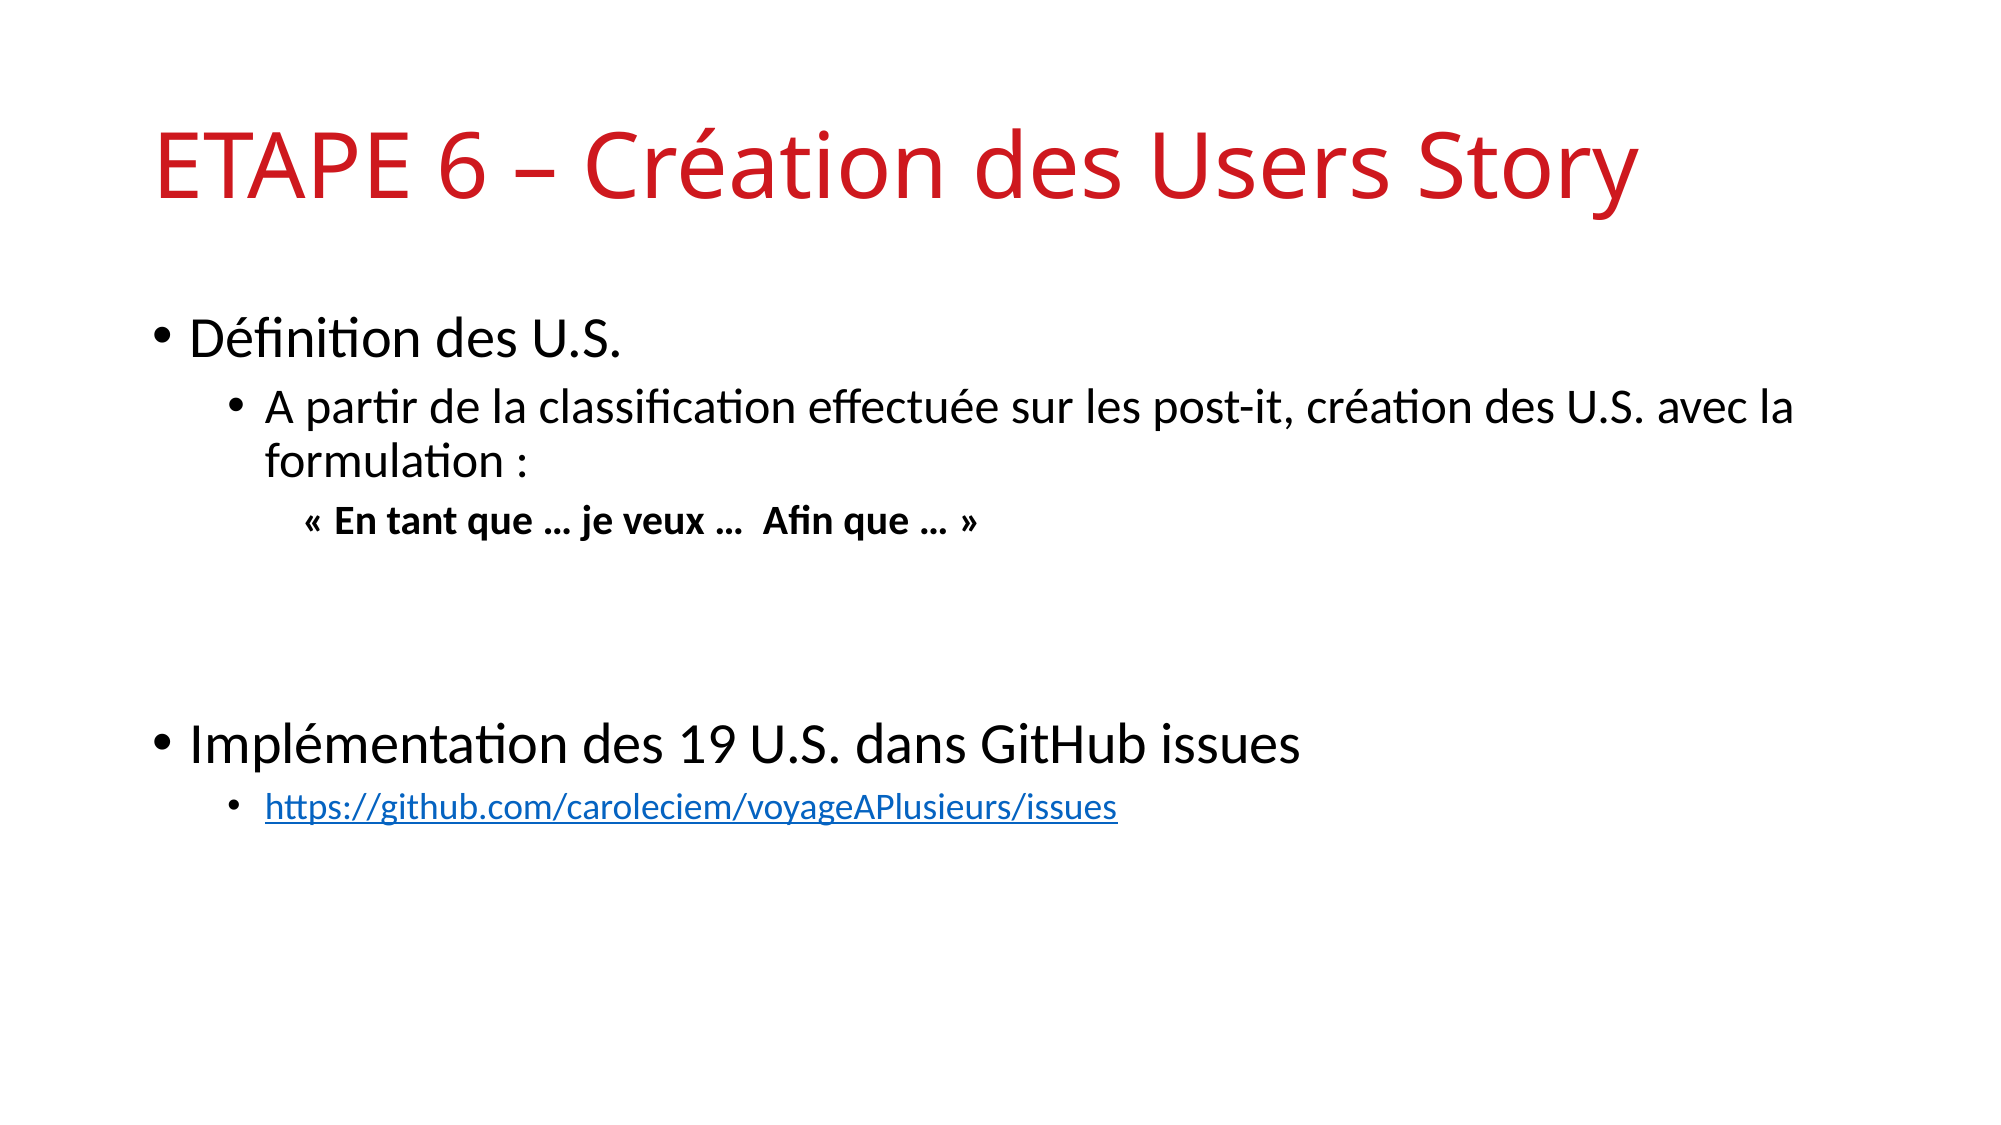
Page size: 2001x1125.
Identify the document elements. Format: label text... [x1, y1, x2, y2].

list Définition des U.S. A partir de la classification effectuée sur les post-it, création des U.S. avec la formulation : « En tant que … je veux … Afin que … » Implémentation des 19 U.S. dans GitHub issues https://github.com/caroleciem/voyageAPlusieurs/issues [137, 299, 1863, 1014]
title ETAPE 6 – Création des Users Story [137, 59, 1863, 278]
